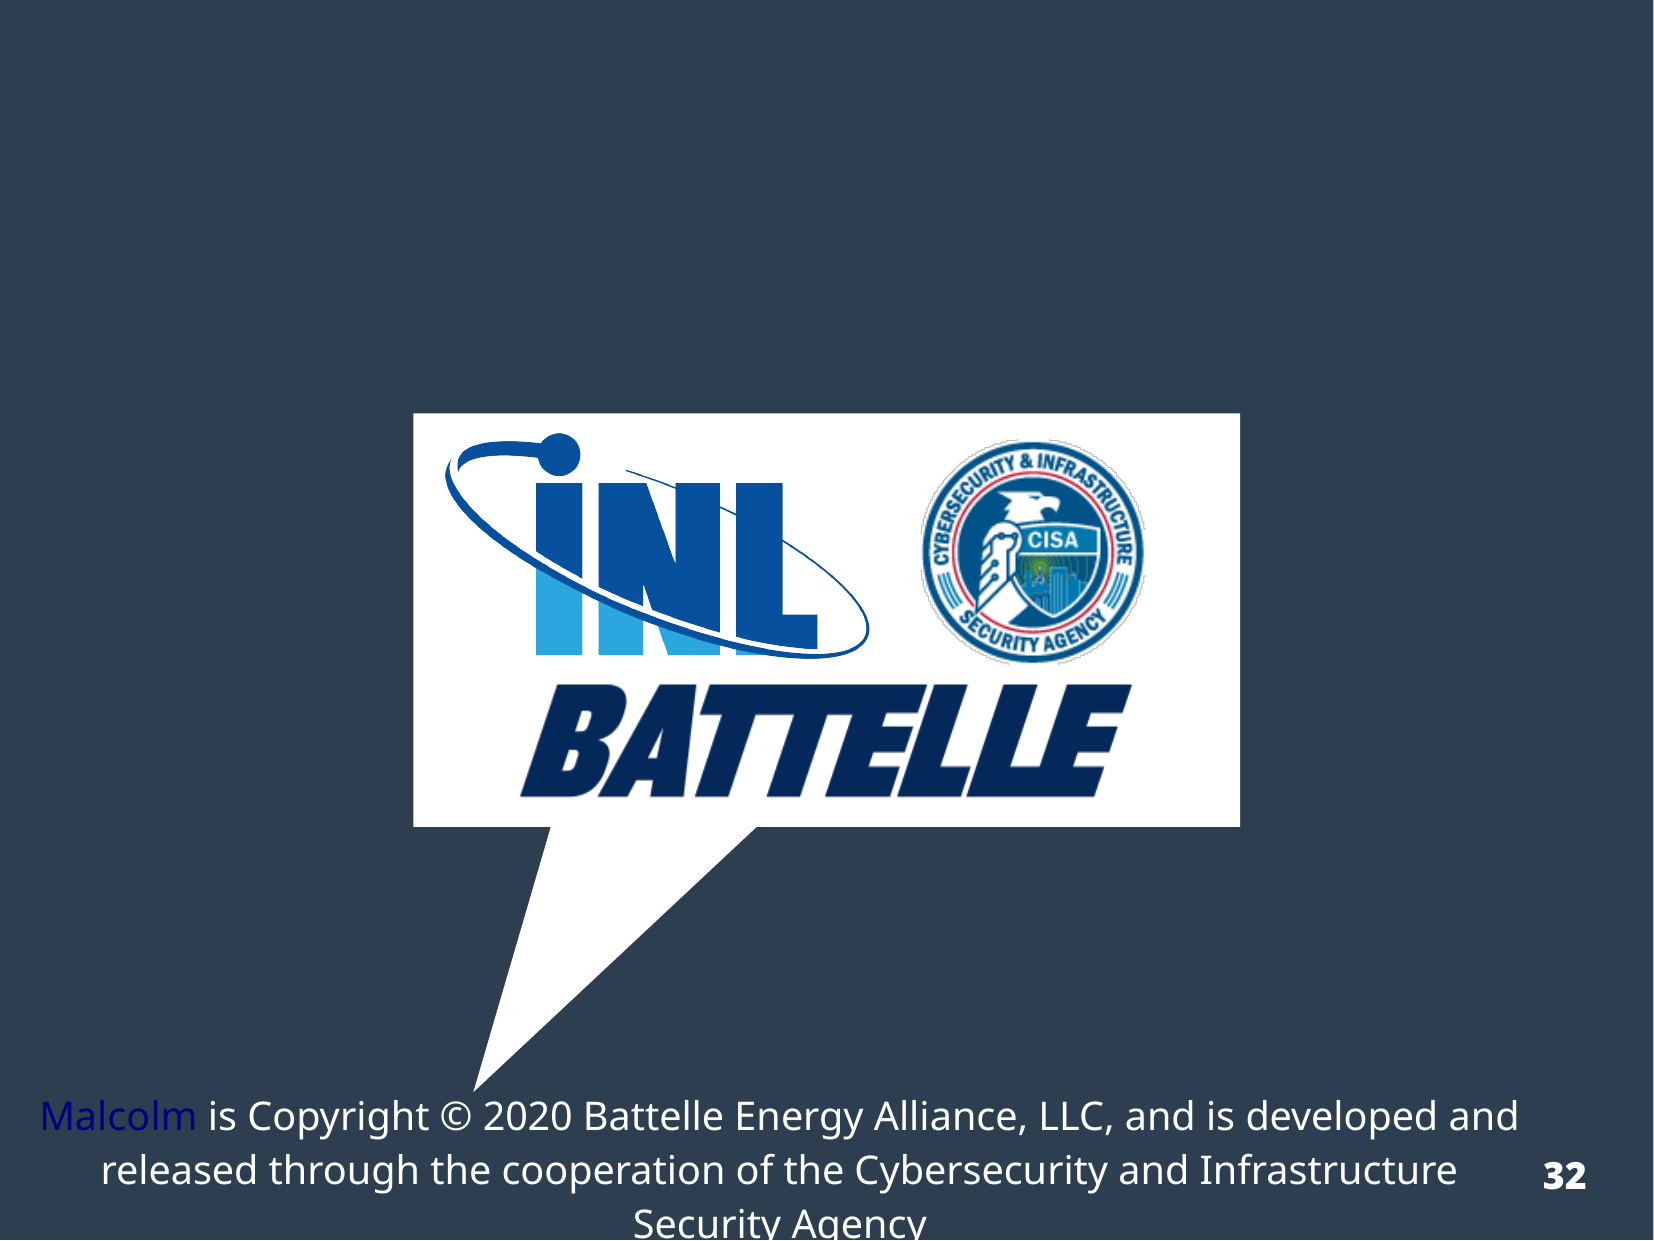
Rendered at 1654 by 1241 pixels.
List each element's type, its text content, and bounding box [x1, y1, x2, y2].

picture [920, 439, 1146, 665]
text_box Malcolm is Copyright © 2020 Battelle Energy Alliance, LLC, and is developed and released through the cooperation of the Cybersecurity and Infrastructure Security Agency of the US Department of Homeland Security. [15, 1081, 1546, 1241]
picture [445, 433, 901, 659]
picture [486, 671, 1168, 811]
